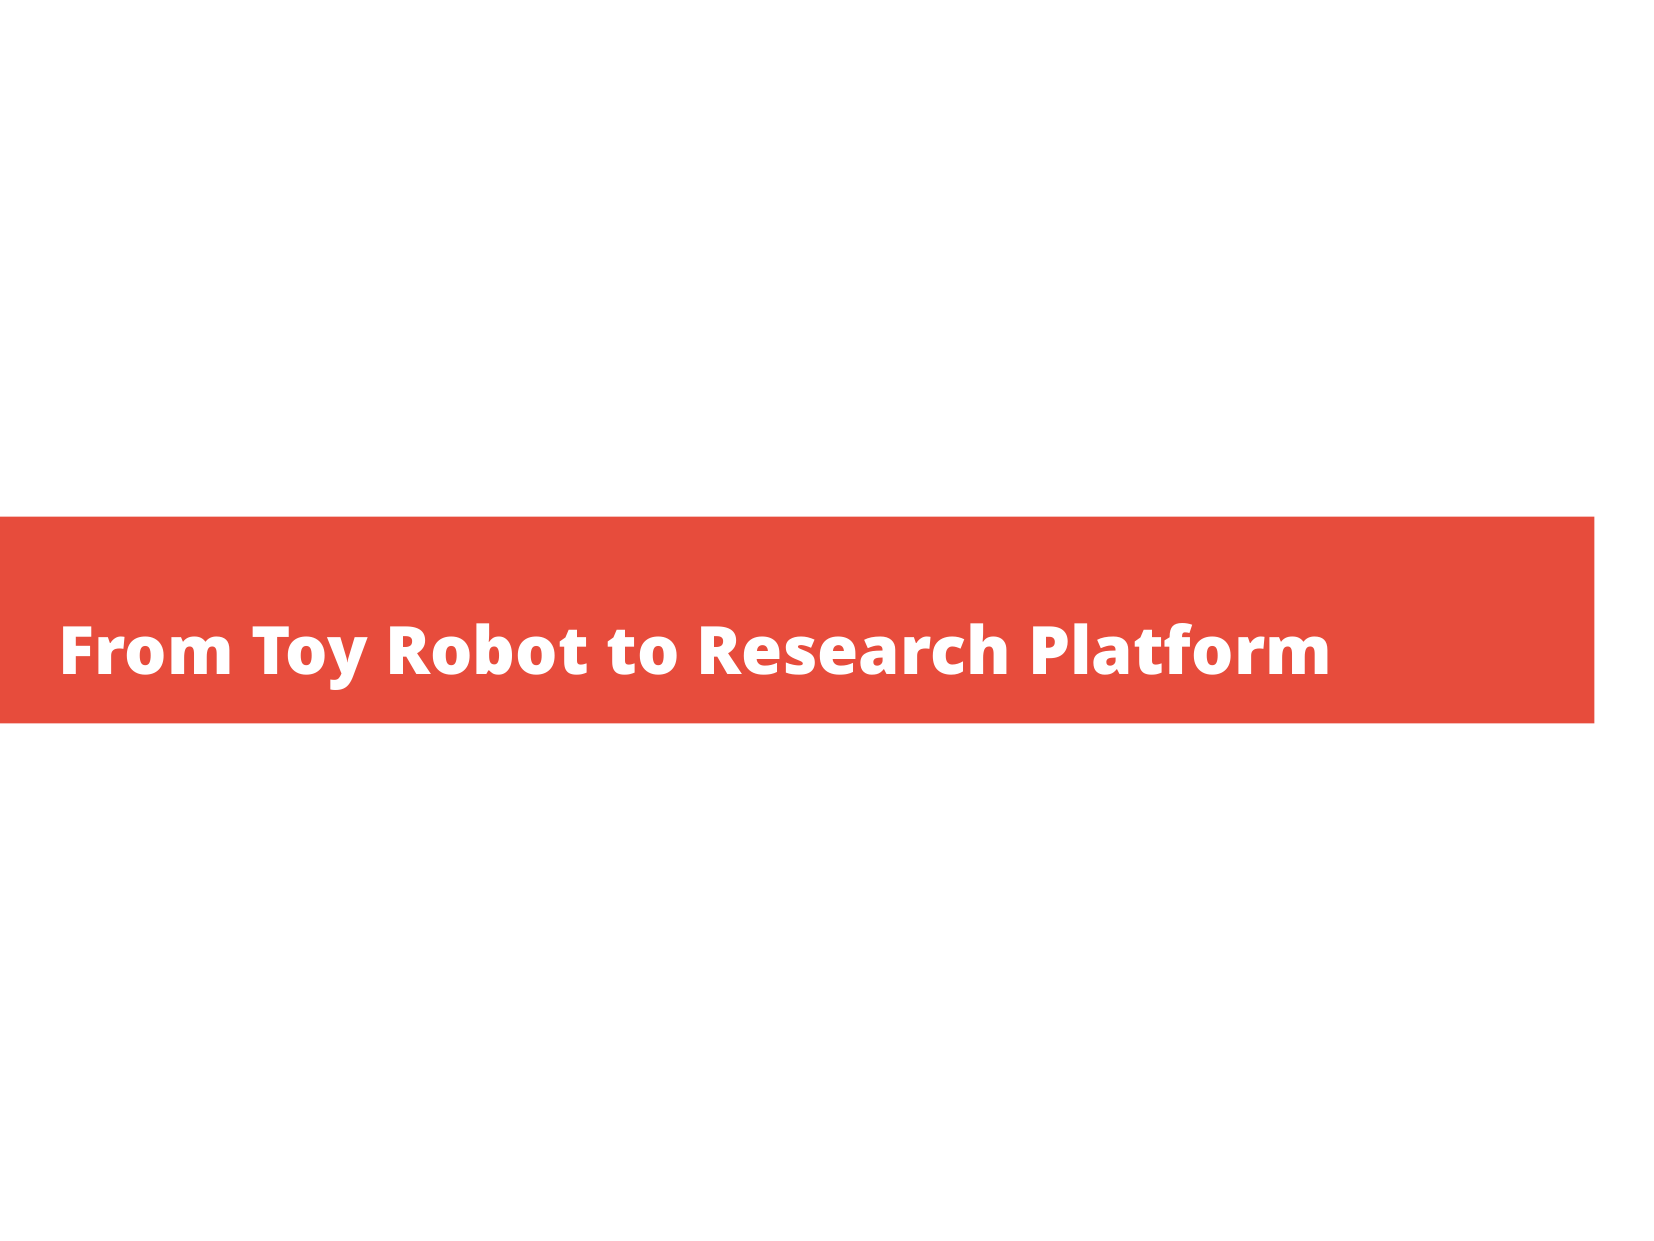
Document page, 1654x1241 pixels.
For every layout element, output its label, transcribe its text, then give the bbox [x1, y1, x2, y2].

title From Toy Robot to Research Platform [59, 546, 1595, 694]
